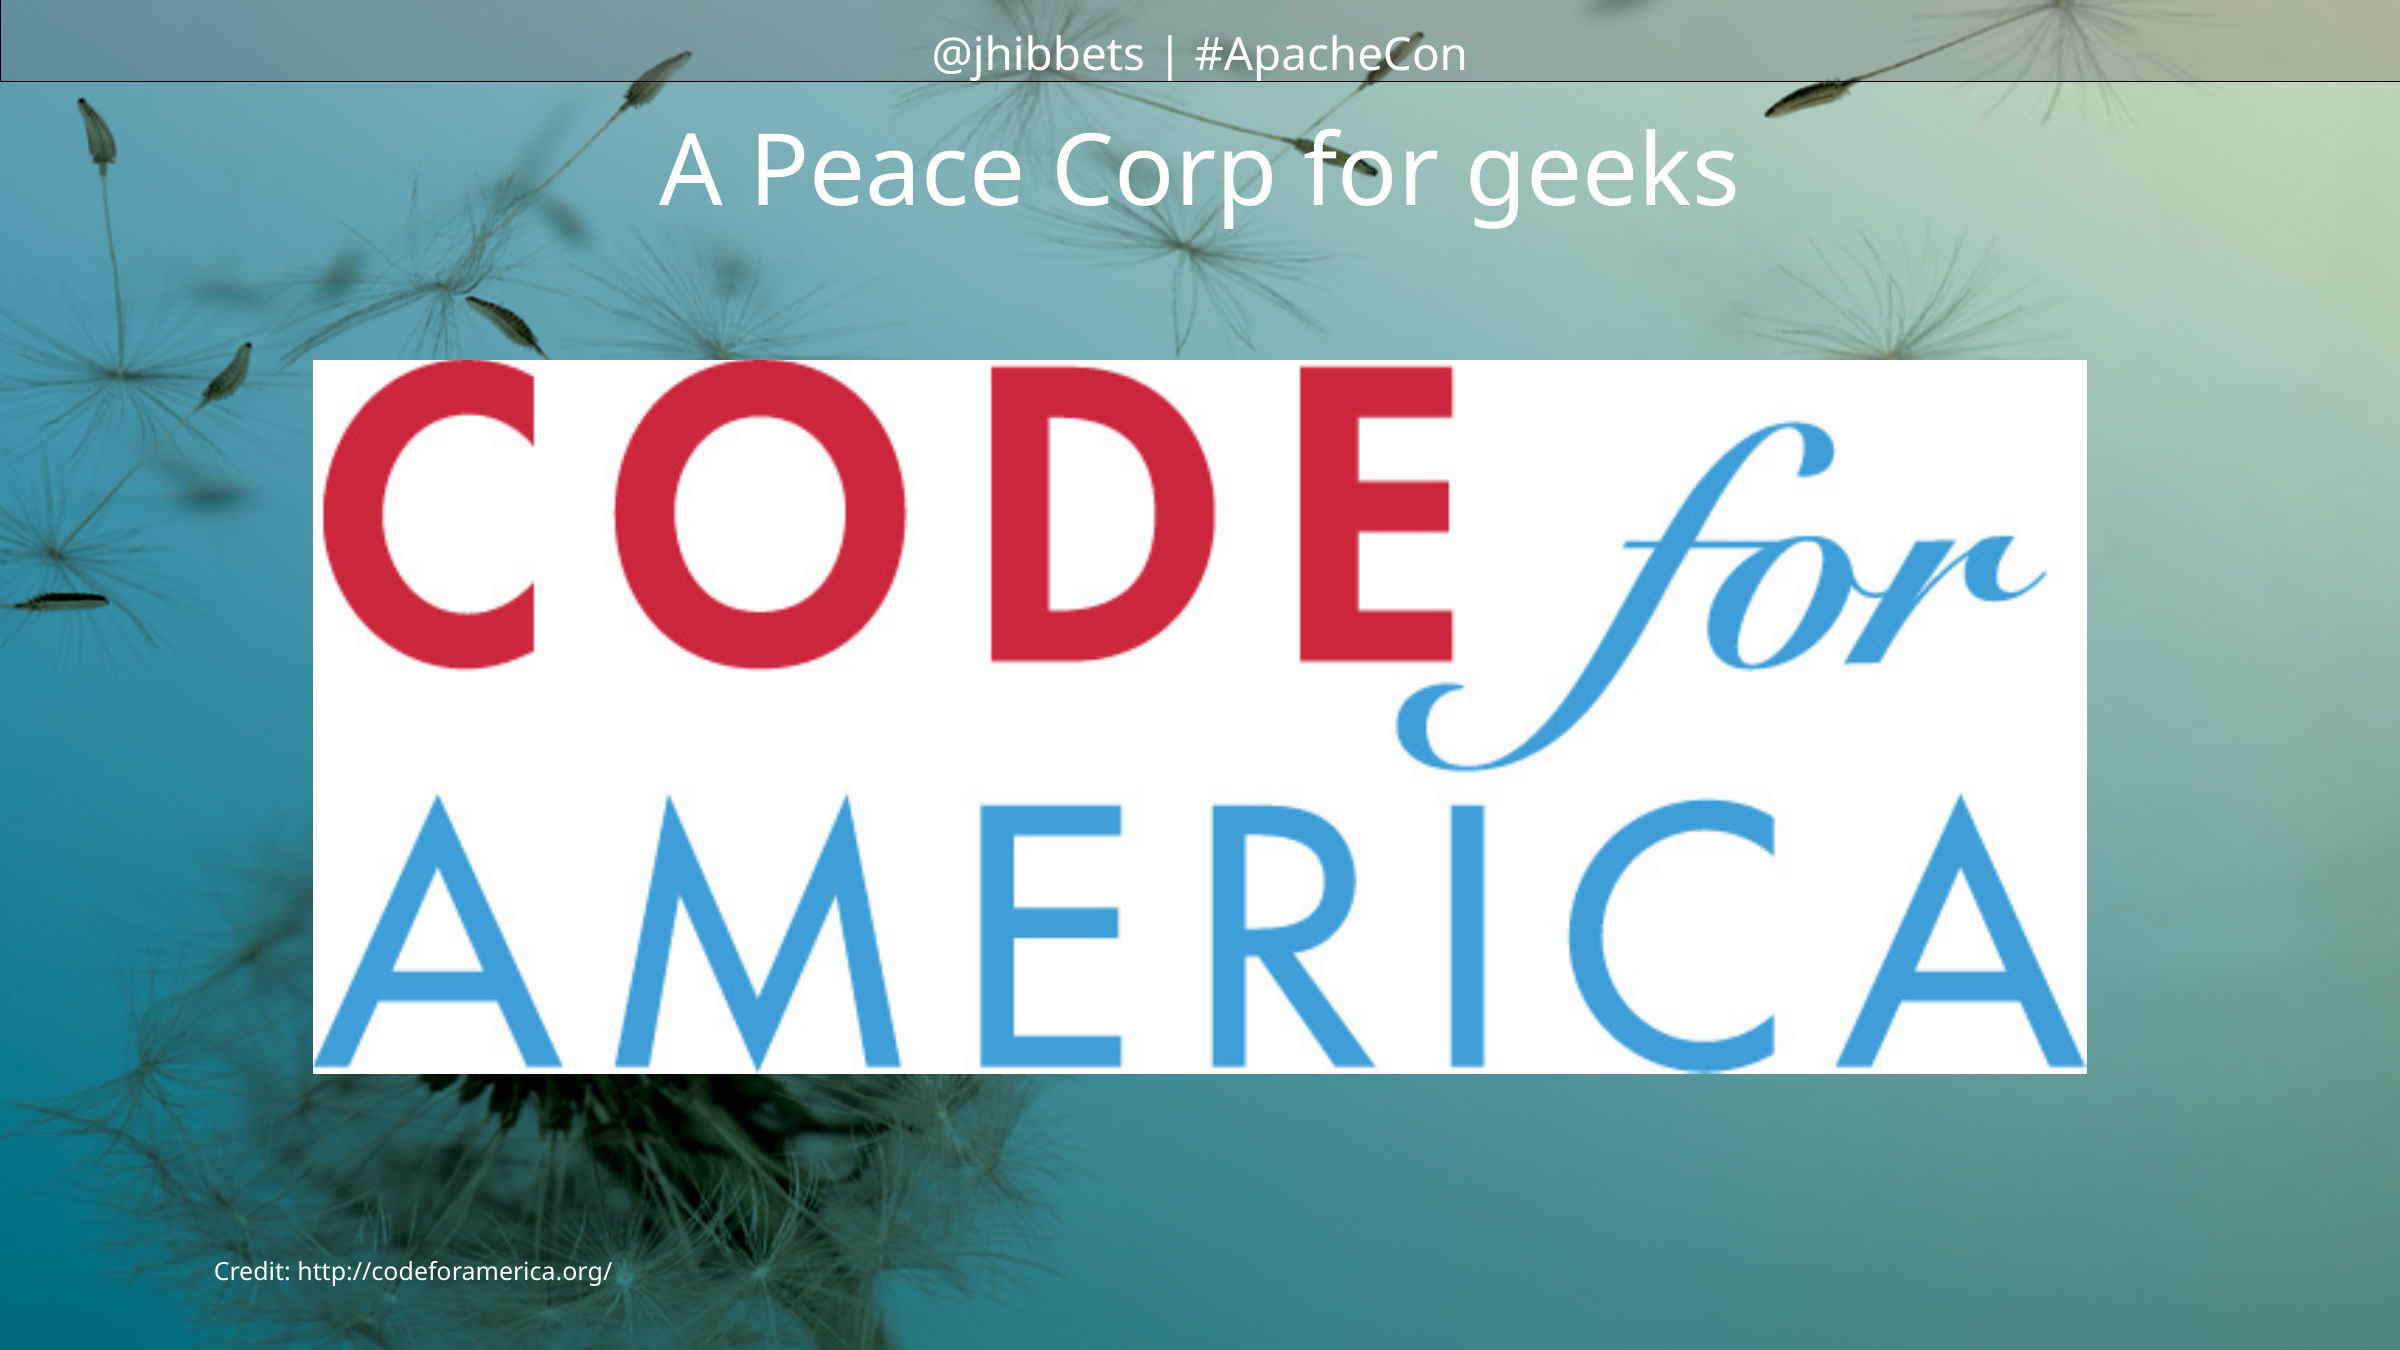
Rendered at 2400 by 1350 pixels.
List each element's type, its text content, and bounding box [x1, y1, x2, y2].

picture [0, 82, 2400, 1350]
title A Peace Corp for geeks [120, 53, 2281, 280]
text_box Credit: http://codeforamerica.org/ [199, 1245, 831, 1293]
